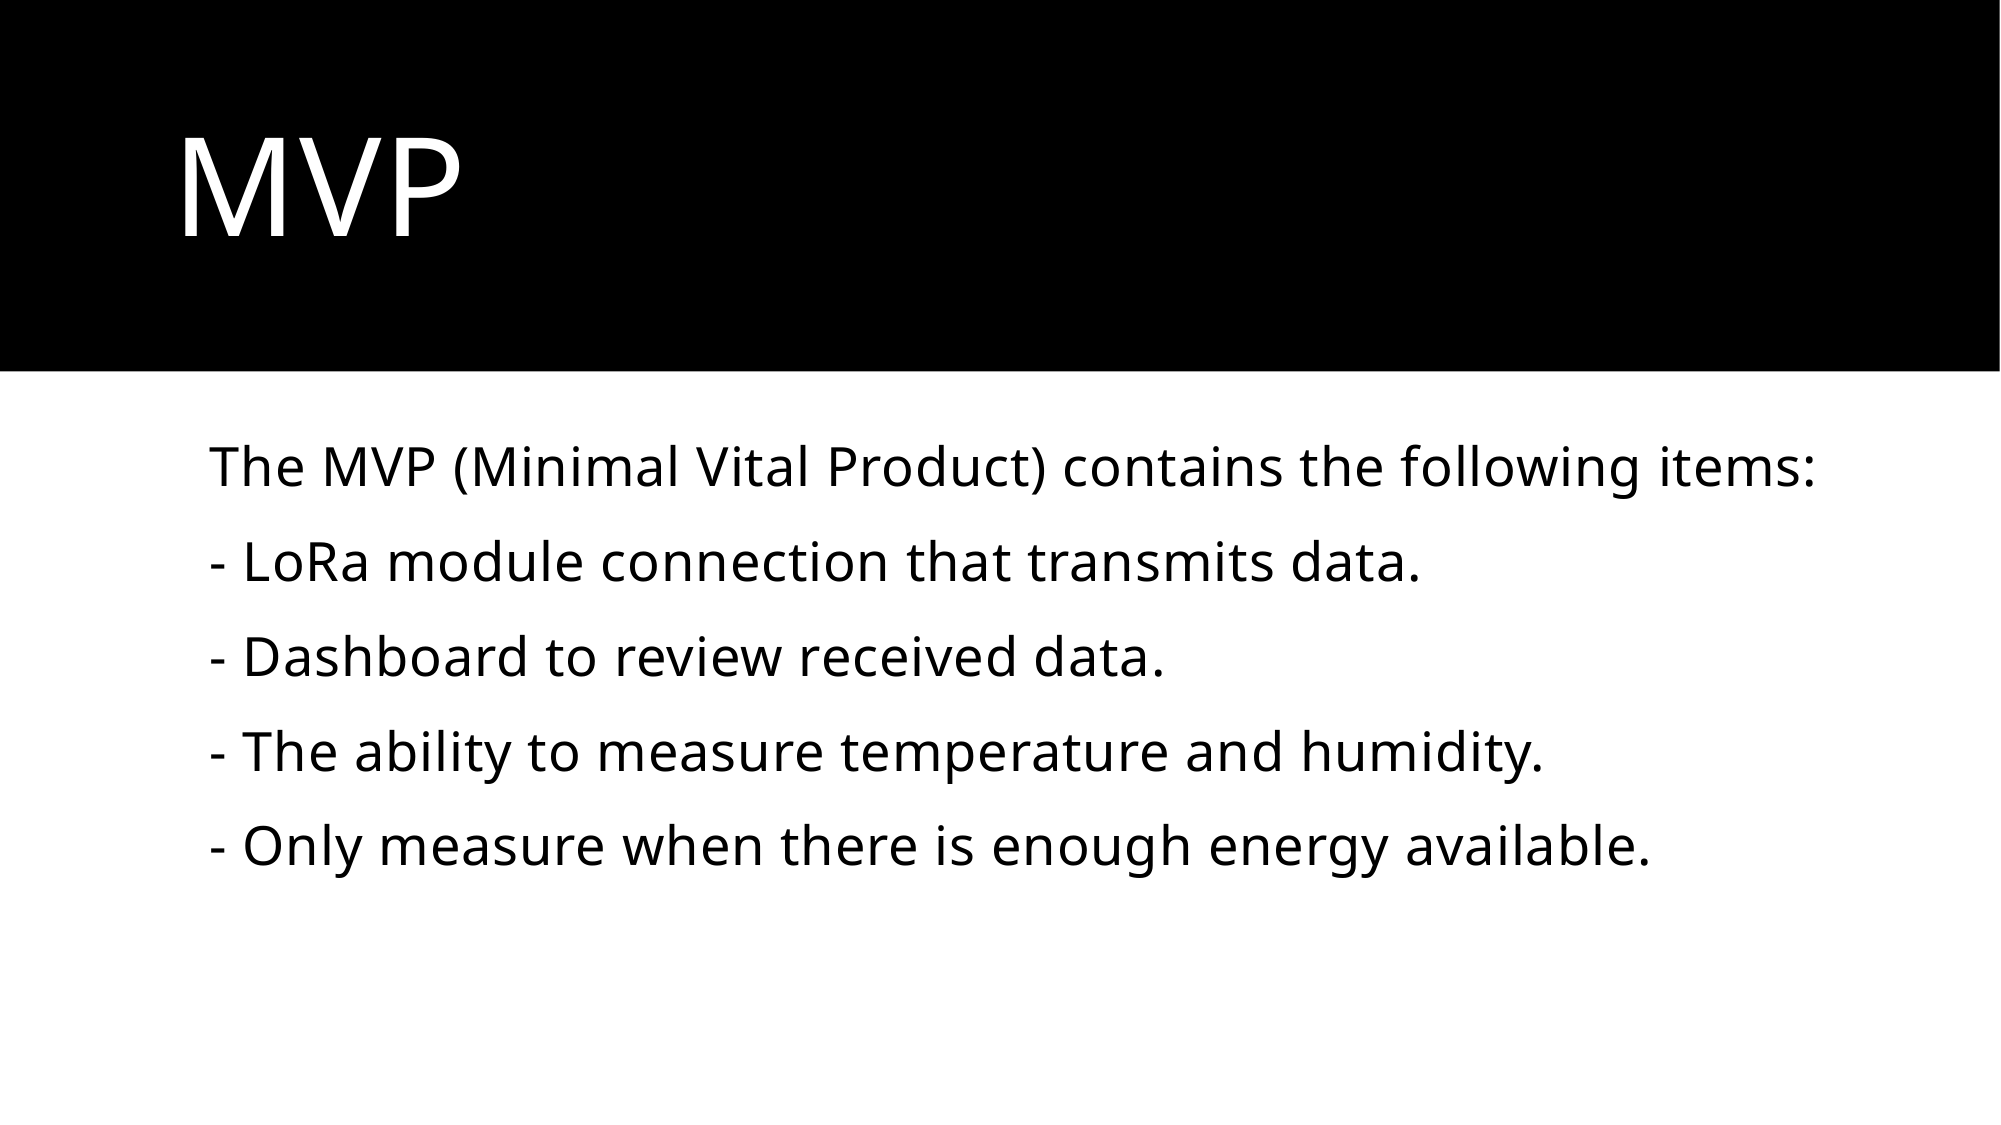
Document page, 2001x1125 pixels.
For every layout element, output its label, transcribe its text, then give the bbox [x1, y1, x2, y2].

list The MVP (Minimal Vital Product) contains the following items: - LoRa module connection that transmits data. - Dashboard to review received data. - The ability to measure temperature and humidity. - Only measure when there is enough energy available. [157, 424, 1842, 1014]
title MVP [157, 52, 1842, 331]
